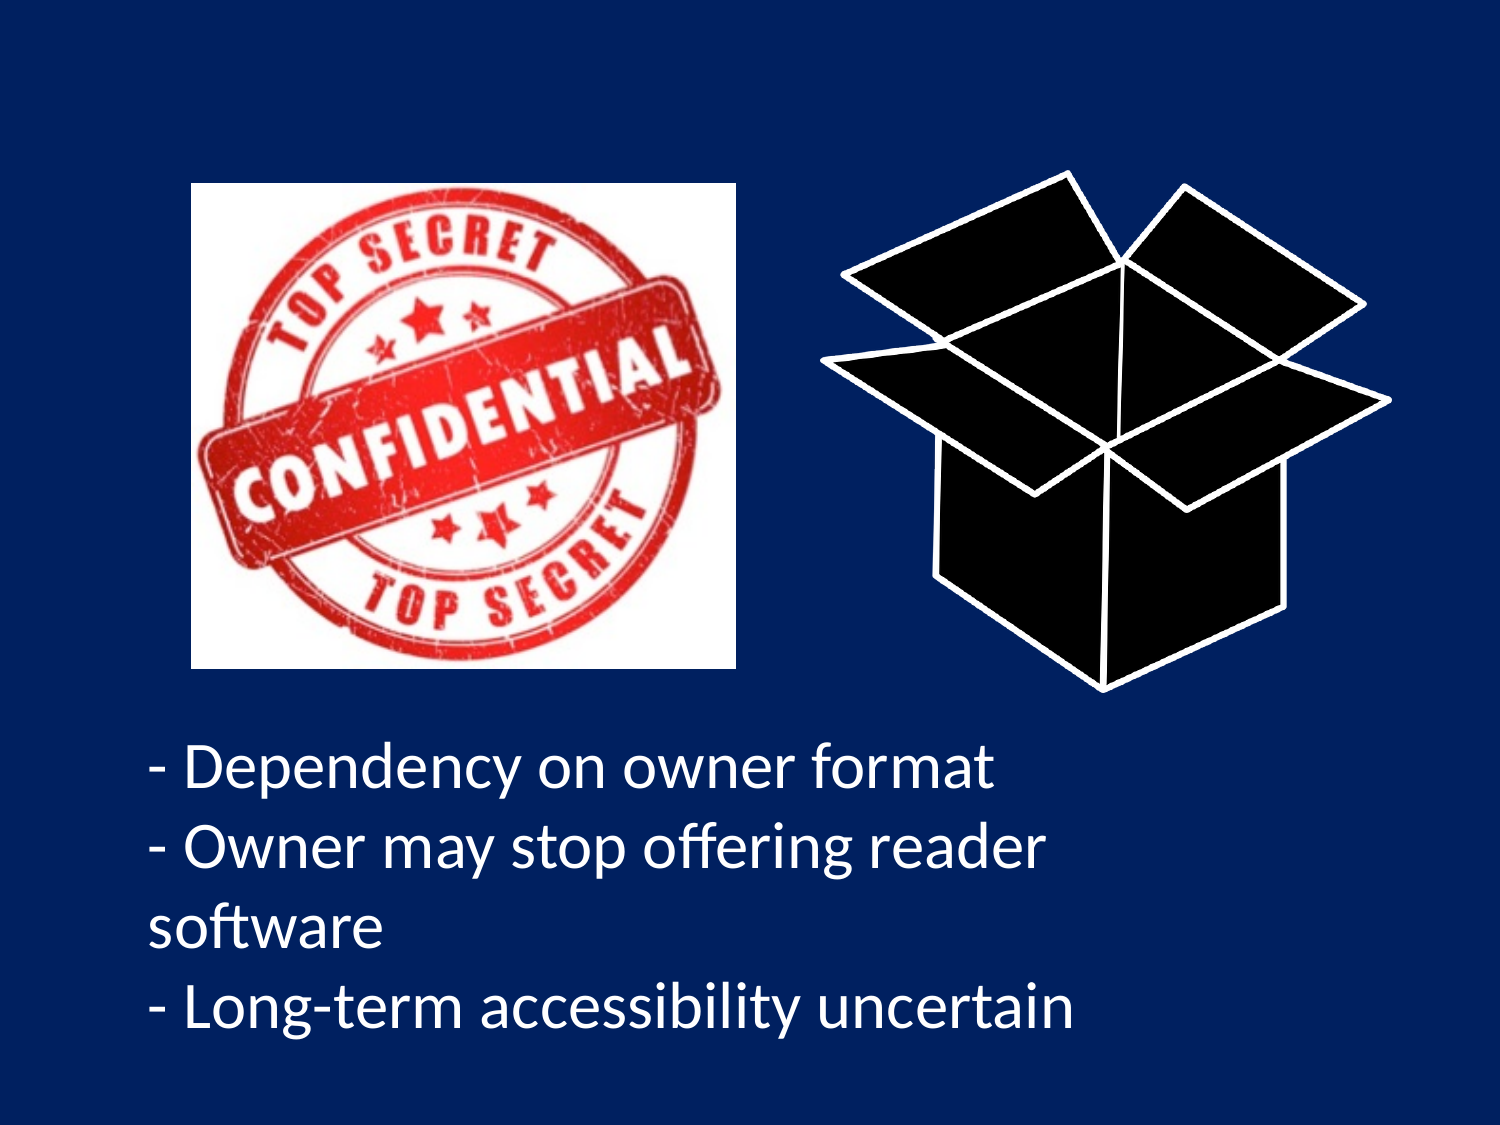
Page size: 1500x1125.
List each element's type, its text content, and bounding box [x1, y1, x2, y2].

picture [820, 170, 1392, 624]
text_box - Dependency on owner format - Owner may stop offering reader software - Long-term accessibility uncertain [97, 624, 1429, 1125]
picture [191, 183, 736, 624]
